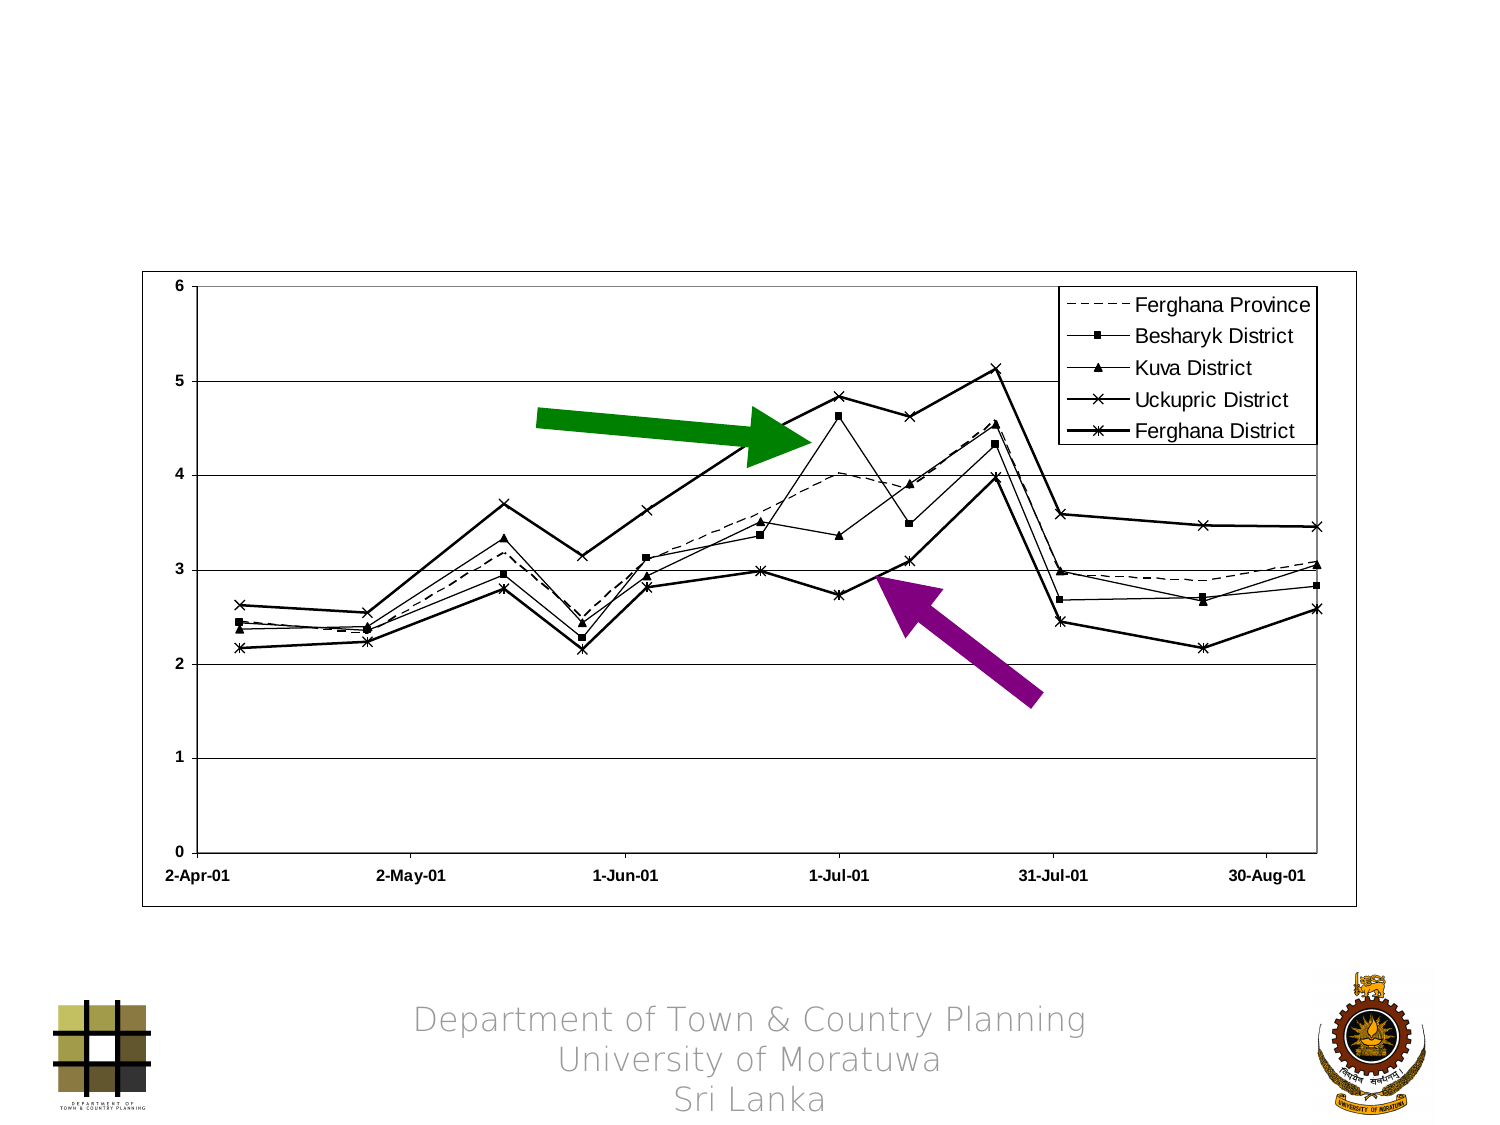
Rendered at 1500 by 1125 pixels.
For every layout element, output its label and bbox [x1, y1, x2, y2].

picture [53, 1000, 151, 1110]
picture [1312, 966, 1435, 1125]
picture [133, 262, 1367, 915]
